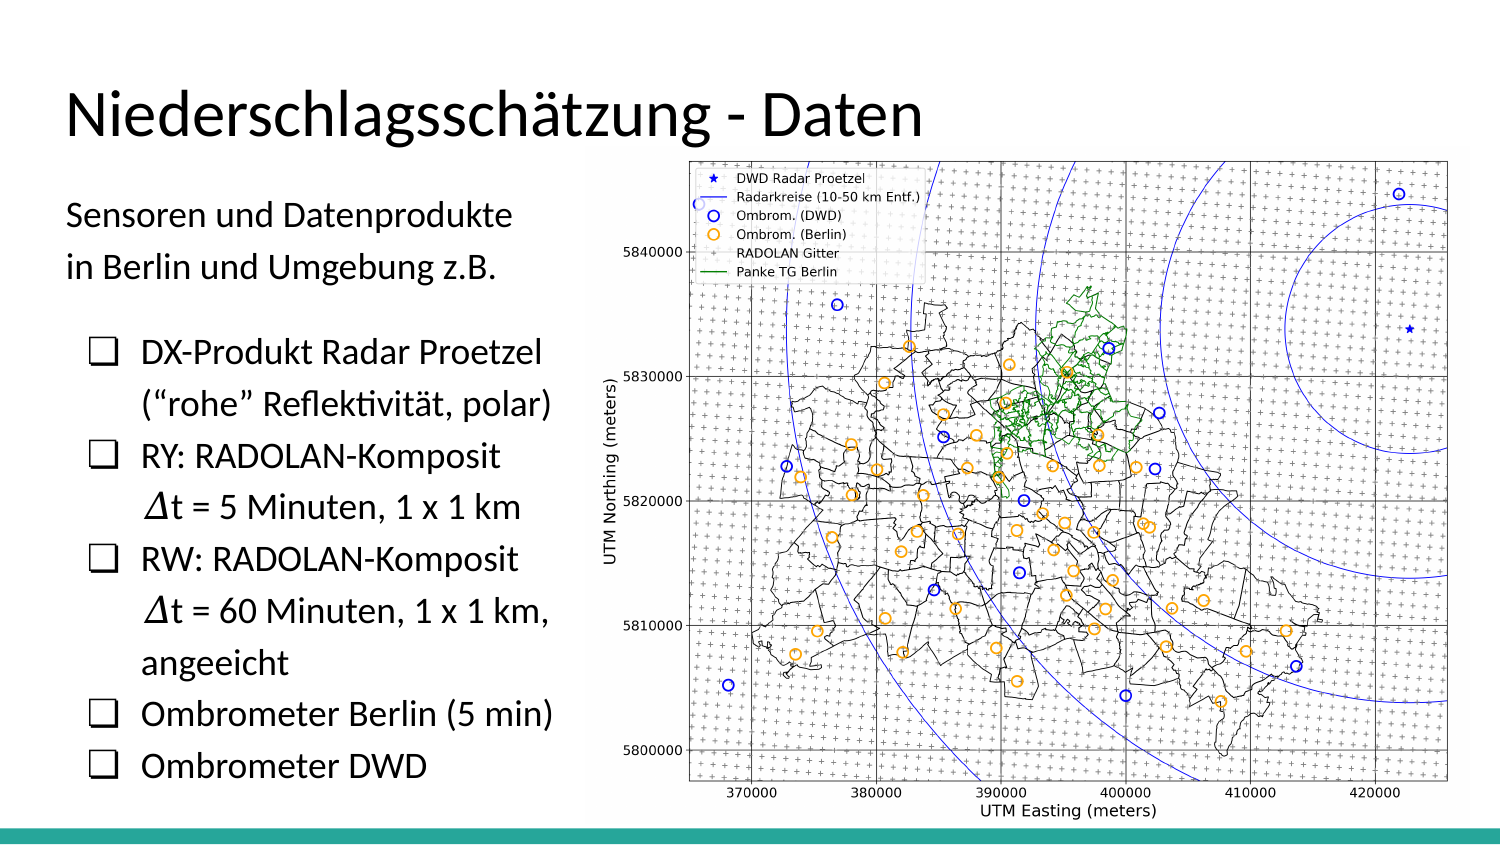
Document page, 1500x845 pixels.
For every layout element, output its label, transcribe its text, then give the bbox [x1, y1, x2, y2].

text_box Sensoren und Datenprodukte in Berlin und Umgebung z.B. DX-Produkt Radar Proetzel (“rohe” Reflektivität, polar) RY: RADOLAN-Komposit 𝛥t = 5 Minuten, 1 x 1 km RW: RADOLAN-Komposit 𝛥t = 60 Minuten, 1 x 1 km, angeeicht Ombrometer Berlin (5 min) Ombrometer DWD [51, 168, 1449, 727]
text_box Niederschlagsschätzung - Daten [51, 55, 1449, 156]
picture [585, 146, 1470, 824]
